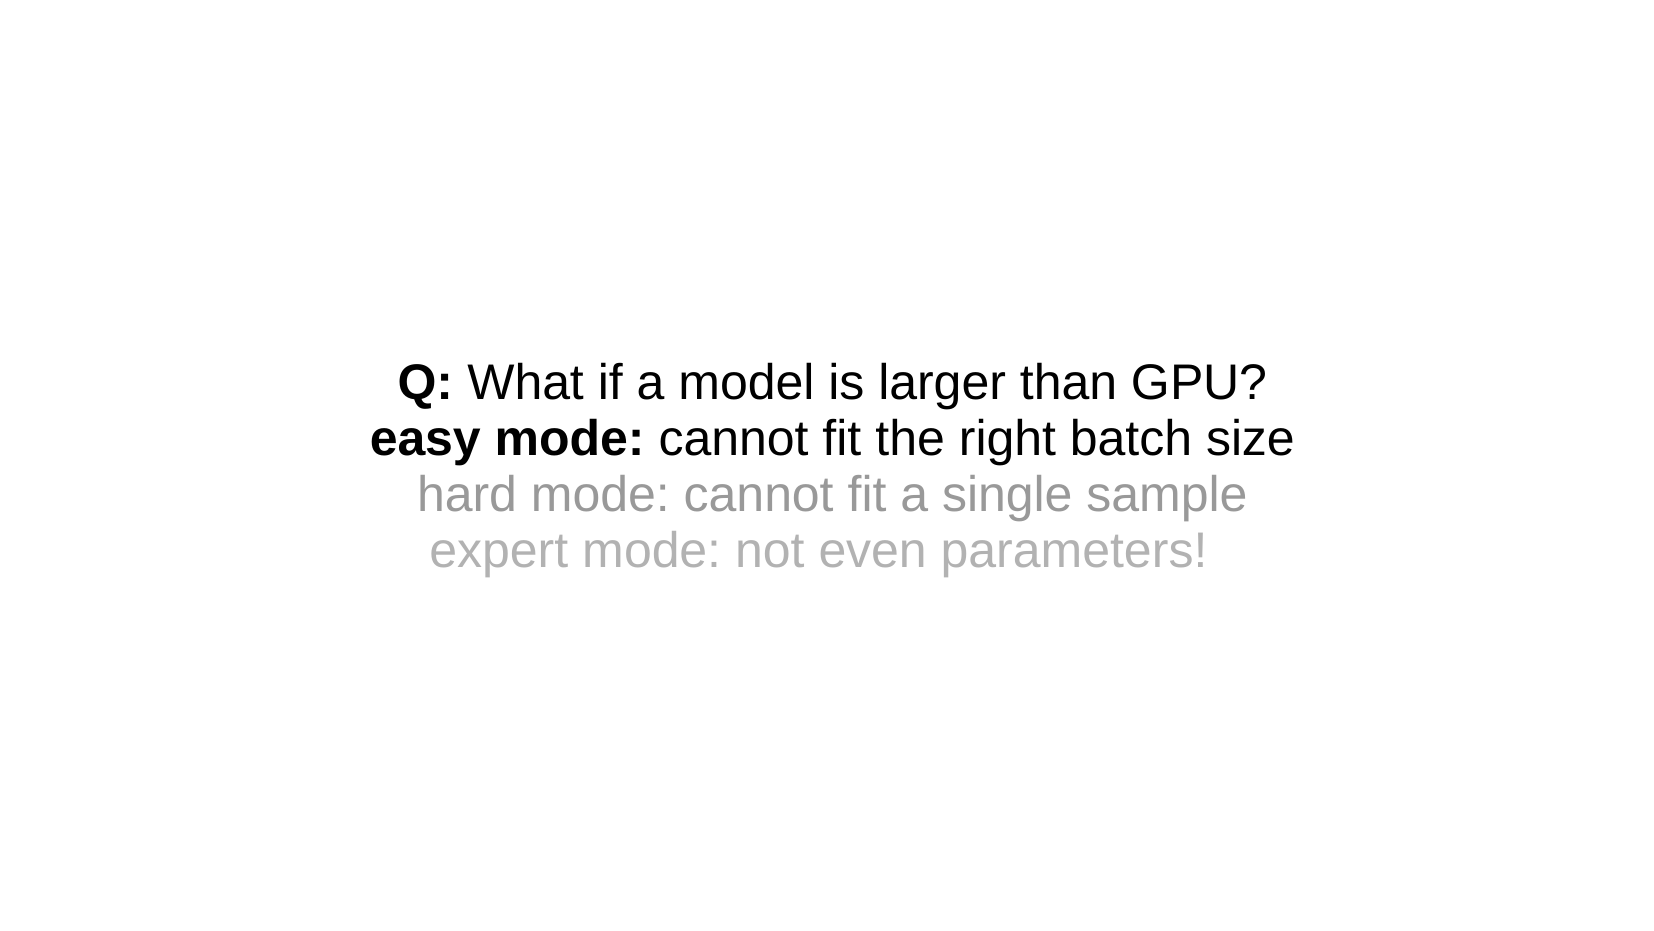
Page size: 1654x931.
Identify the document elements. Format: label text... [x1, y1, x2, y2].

subtitle Q: What if a model is larger than GPU? easy mode: cannot fit the right batch size hard mode: cannot fit a single sample expert mode: not even parameters! [88, 335, 1577, 876]
